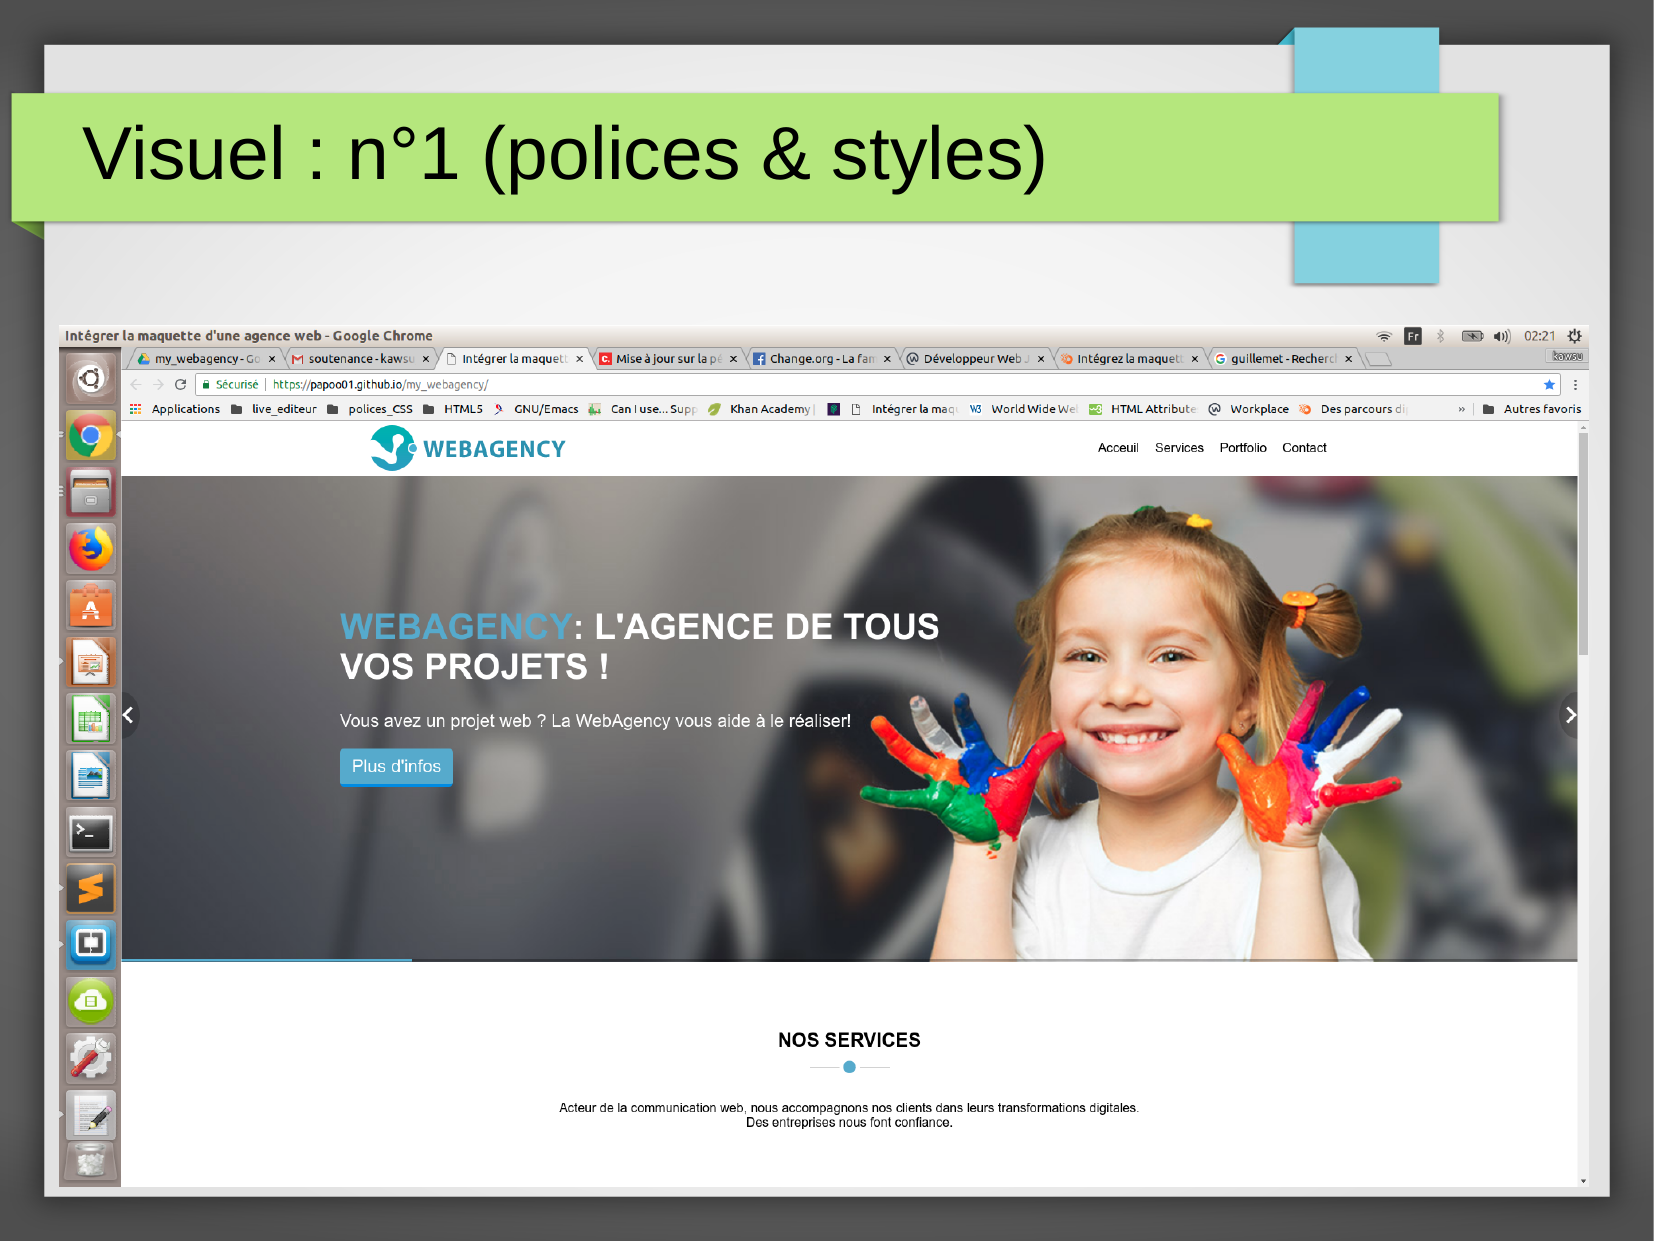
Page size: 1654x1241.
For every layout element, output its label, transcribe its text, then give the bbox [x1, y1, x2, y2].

title Visuel : n°1 (polices & styles) [82, 94, 1264, 213]
picture [0, 0, 1654, 1241]
